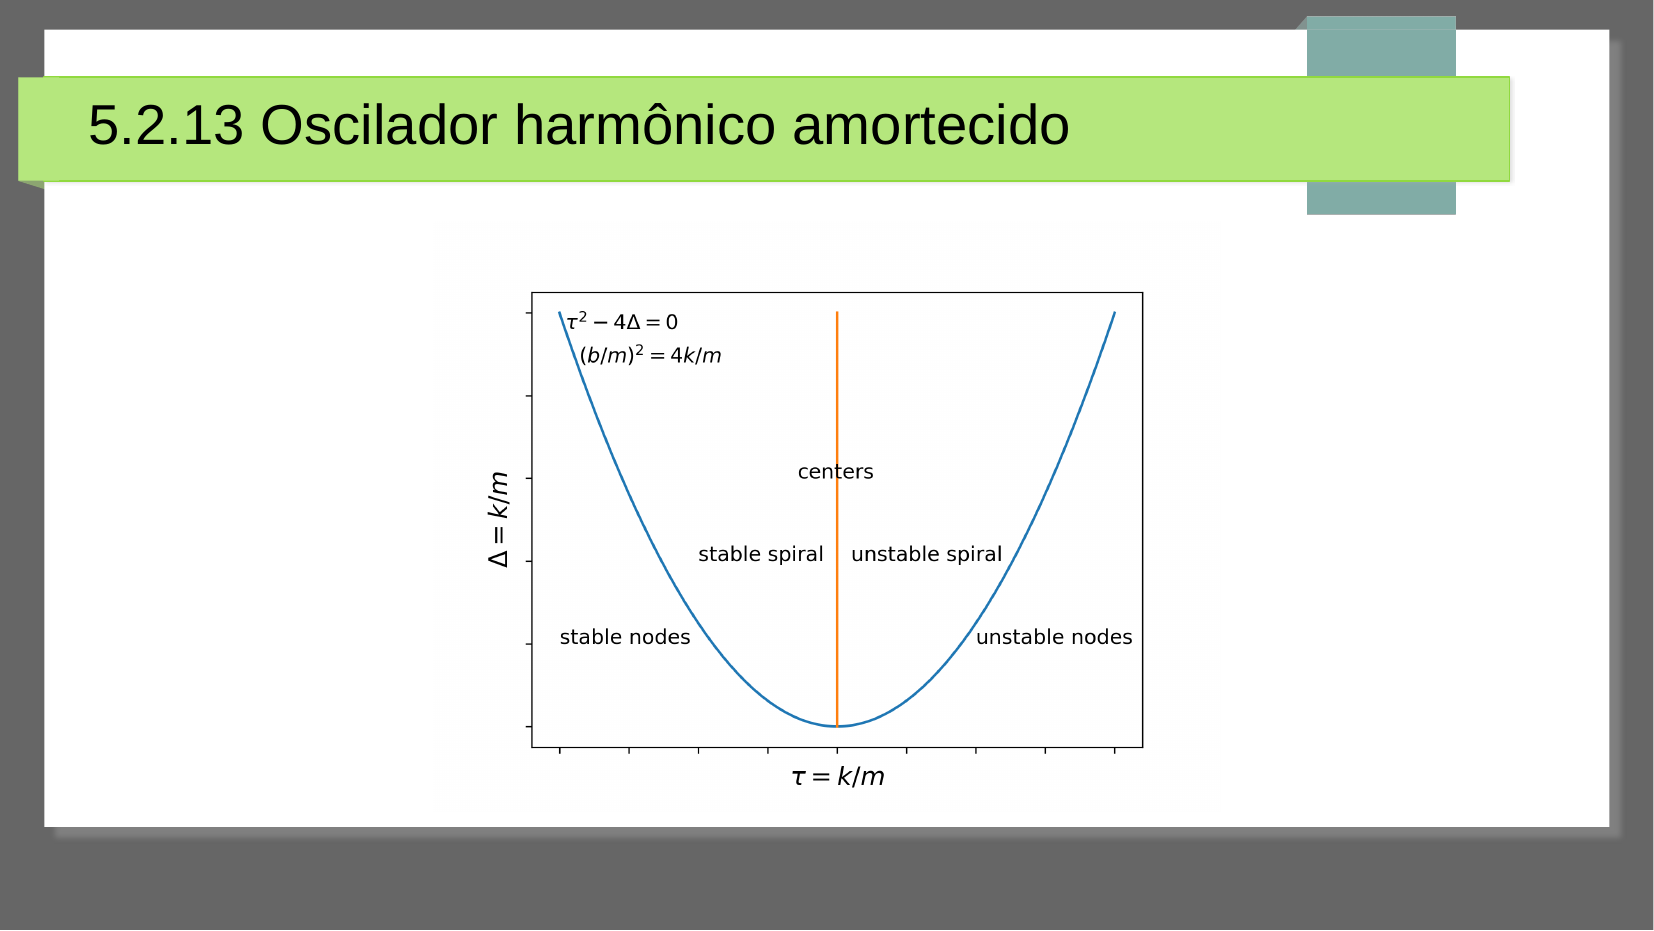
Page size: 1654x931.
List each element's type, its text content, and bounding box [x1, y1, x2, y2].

picture [433, 221, 1221, 813]
title 5.2.13 Oscilador harmônico amortecido [88, 73, 1506, 178]
